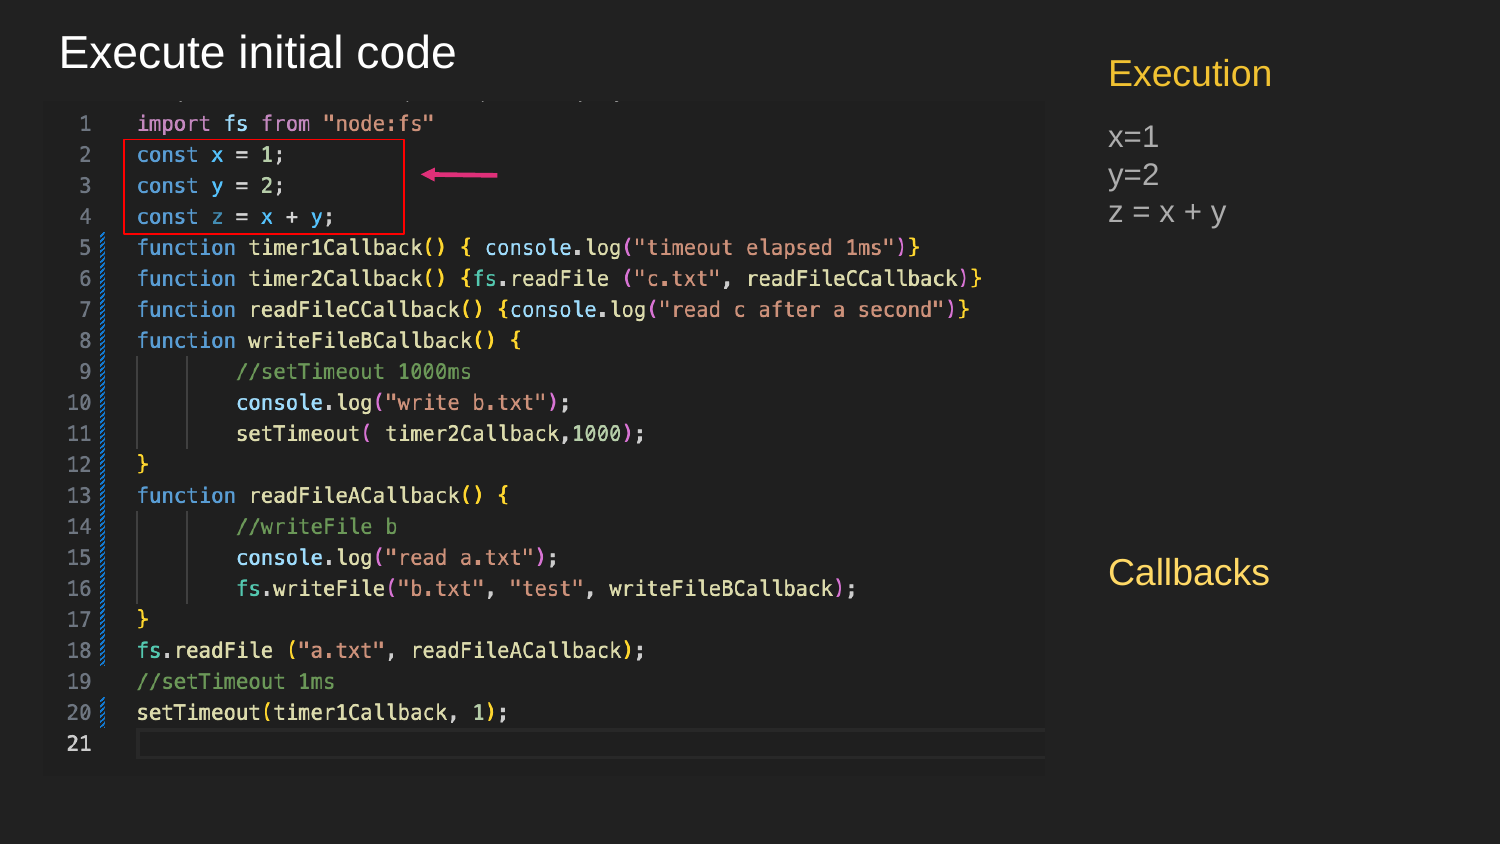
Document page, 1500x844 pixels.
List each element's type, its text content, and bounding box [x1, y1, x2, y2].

text_box x=1 y=2 z = x + y [1093, 102, 1349, 308]
title Execute initial code [43, 7, 644, 102]
text_box Callbacks [1093, 532, 1349, 601]
text_box Execution [1093, 33, 1349, 102]
picture [43, 101, 1045, 776]
